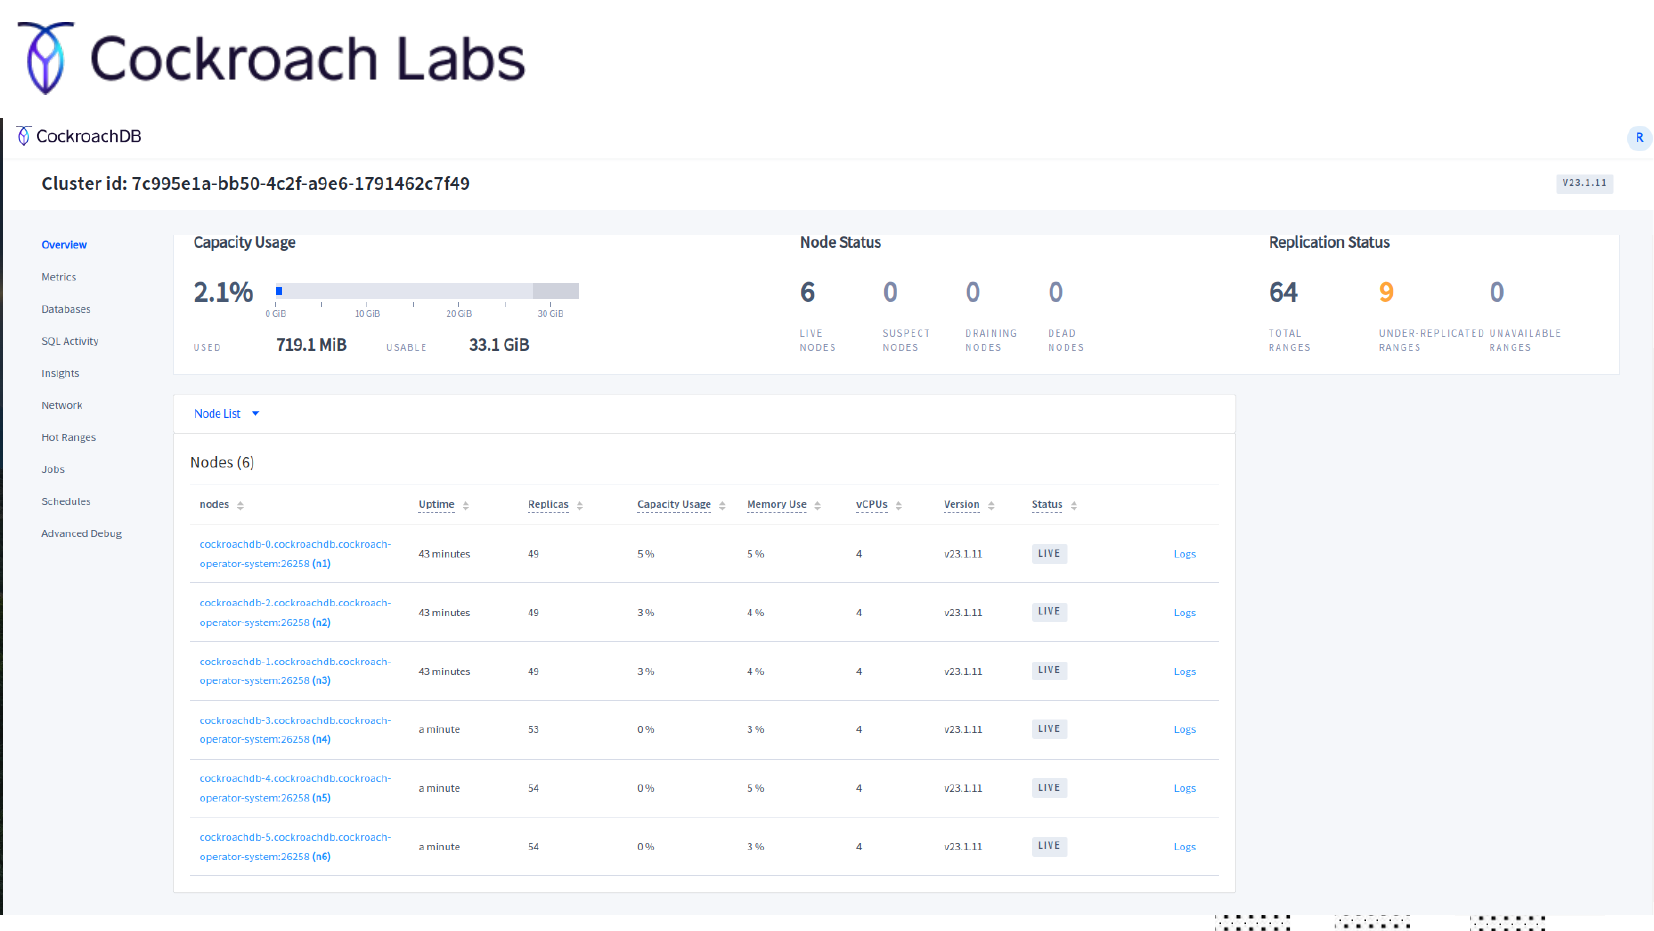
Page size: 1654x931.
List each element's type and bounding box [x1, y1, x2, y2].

picture [1470, 916, 1546, 931]
picture [17, 22, 526, 95]
picture [0, 118, 1654, 931]
